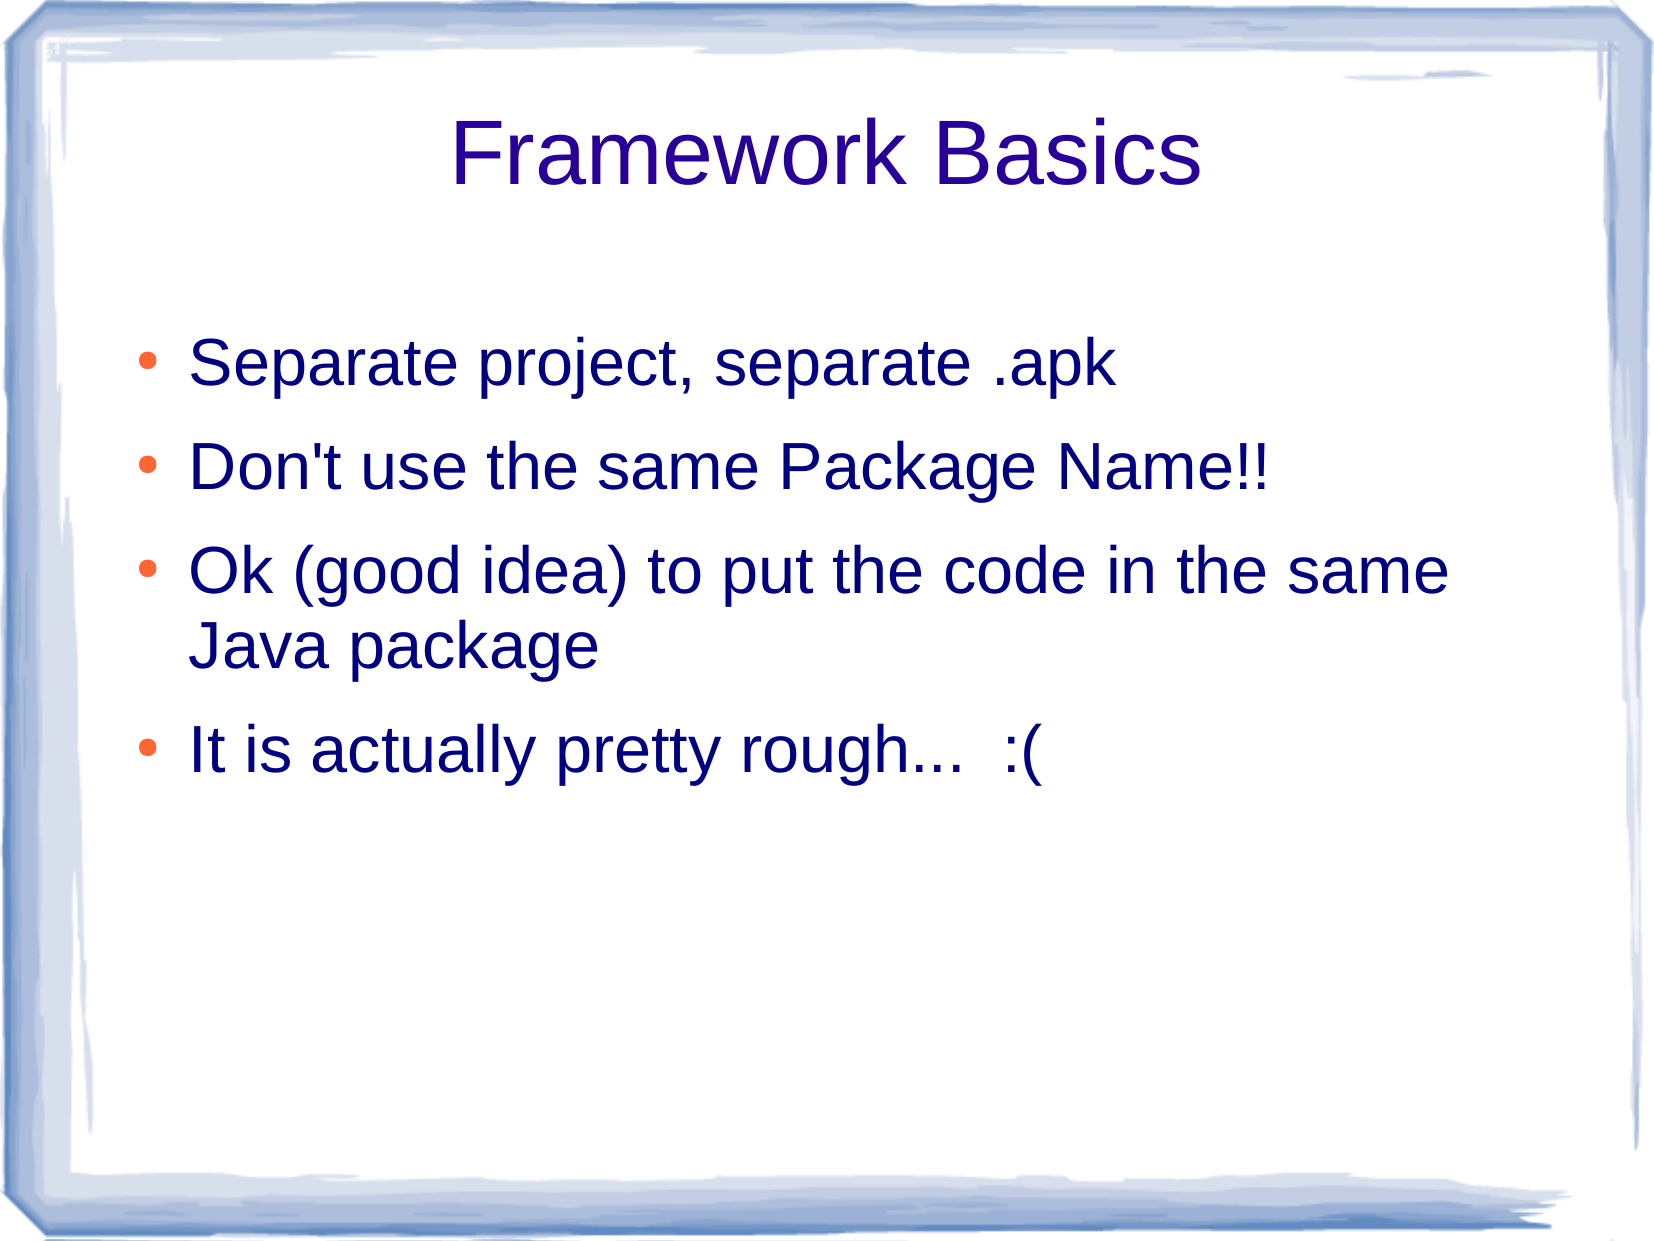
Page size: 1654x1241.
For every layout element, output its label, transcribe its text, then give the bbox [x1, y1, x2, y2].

title Framework Basics [82, 56, 1571, 250]
picture [0, 0, 1654, 1241]
list Separate project, separate .apk Don't use the same Package Name!! Ok (good idea) to put the code in the same Java package It is actually pretty rough... :( [118, 324, 1571, 1129]
